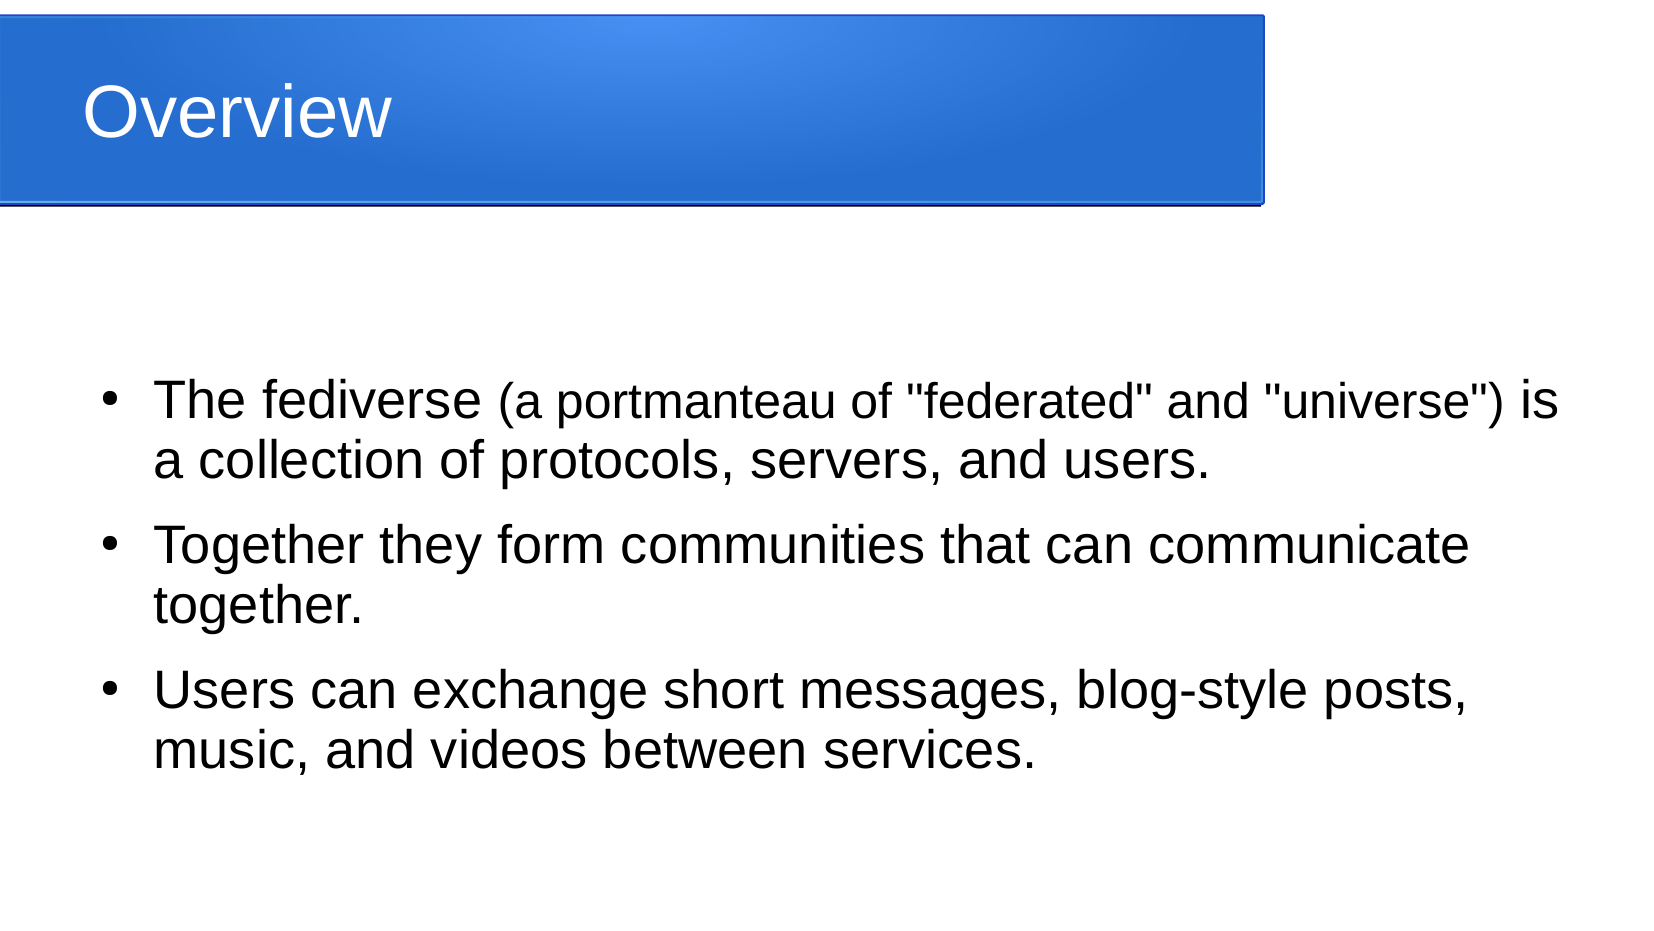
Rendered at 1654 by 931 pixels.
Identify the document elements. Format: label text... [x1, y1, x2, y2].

title Overview [82, 35, 1235, 189]
list The fediverse (a portmanteau of "federated" and "universe") is a collection of protocols, servers, and users. Together they form communities that can communicate together. Users can exchange short messages, blog-style posts, music, and videos between services. [82, 285, 1571, 825]
